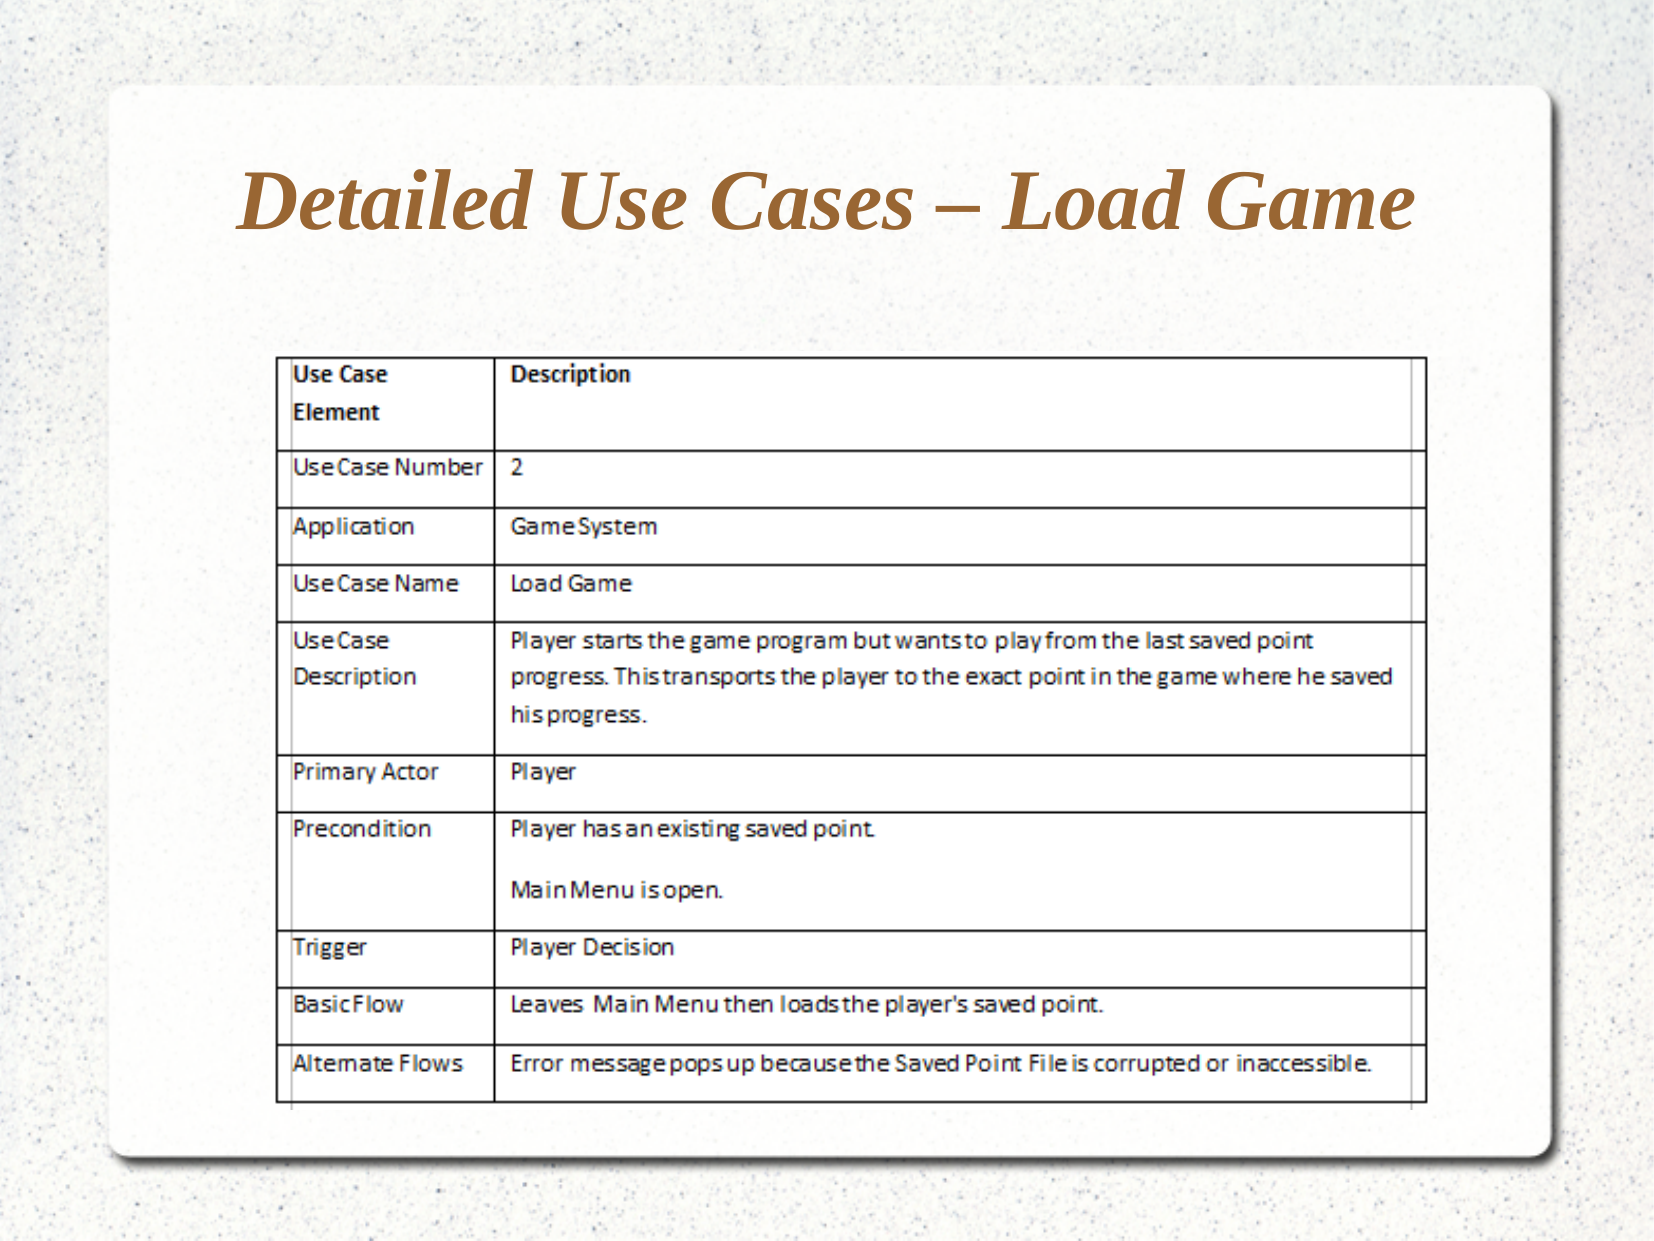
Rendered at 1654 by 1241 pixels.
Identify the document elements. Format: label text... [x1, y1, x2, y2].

title Detailed Use Cases – Load Game [118, 96, 1536, 304]
picture [0, 0, 1654, 1241]
